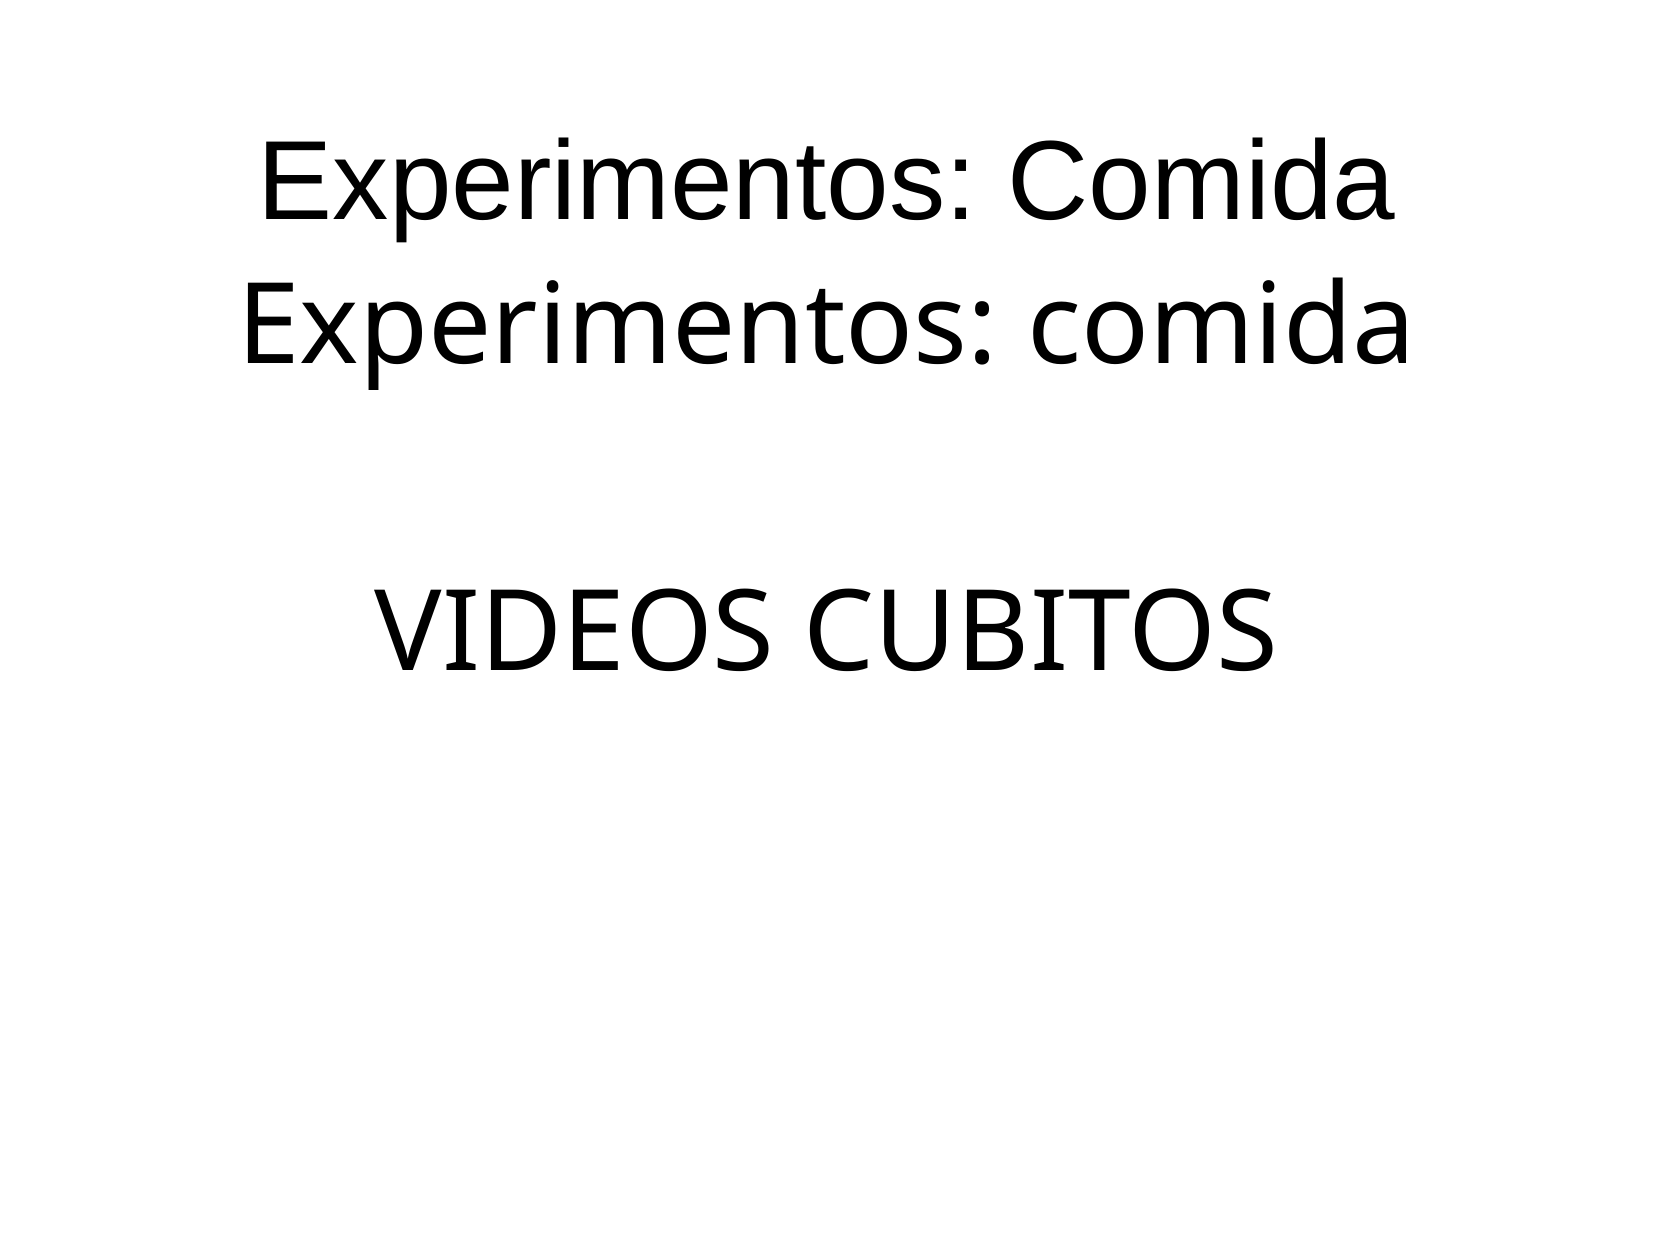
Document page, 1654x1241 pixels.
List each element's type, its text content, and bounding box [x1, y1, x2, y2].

text_box Experimentos: Comida Experimentos: comida VIDEOS CUBITOS [94, 110, 1560, 1130]
